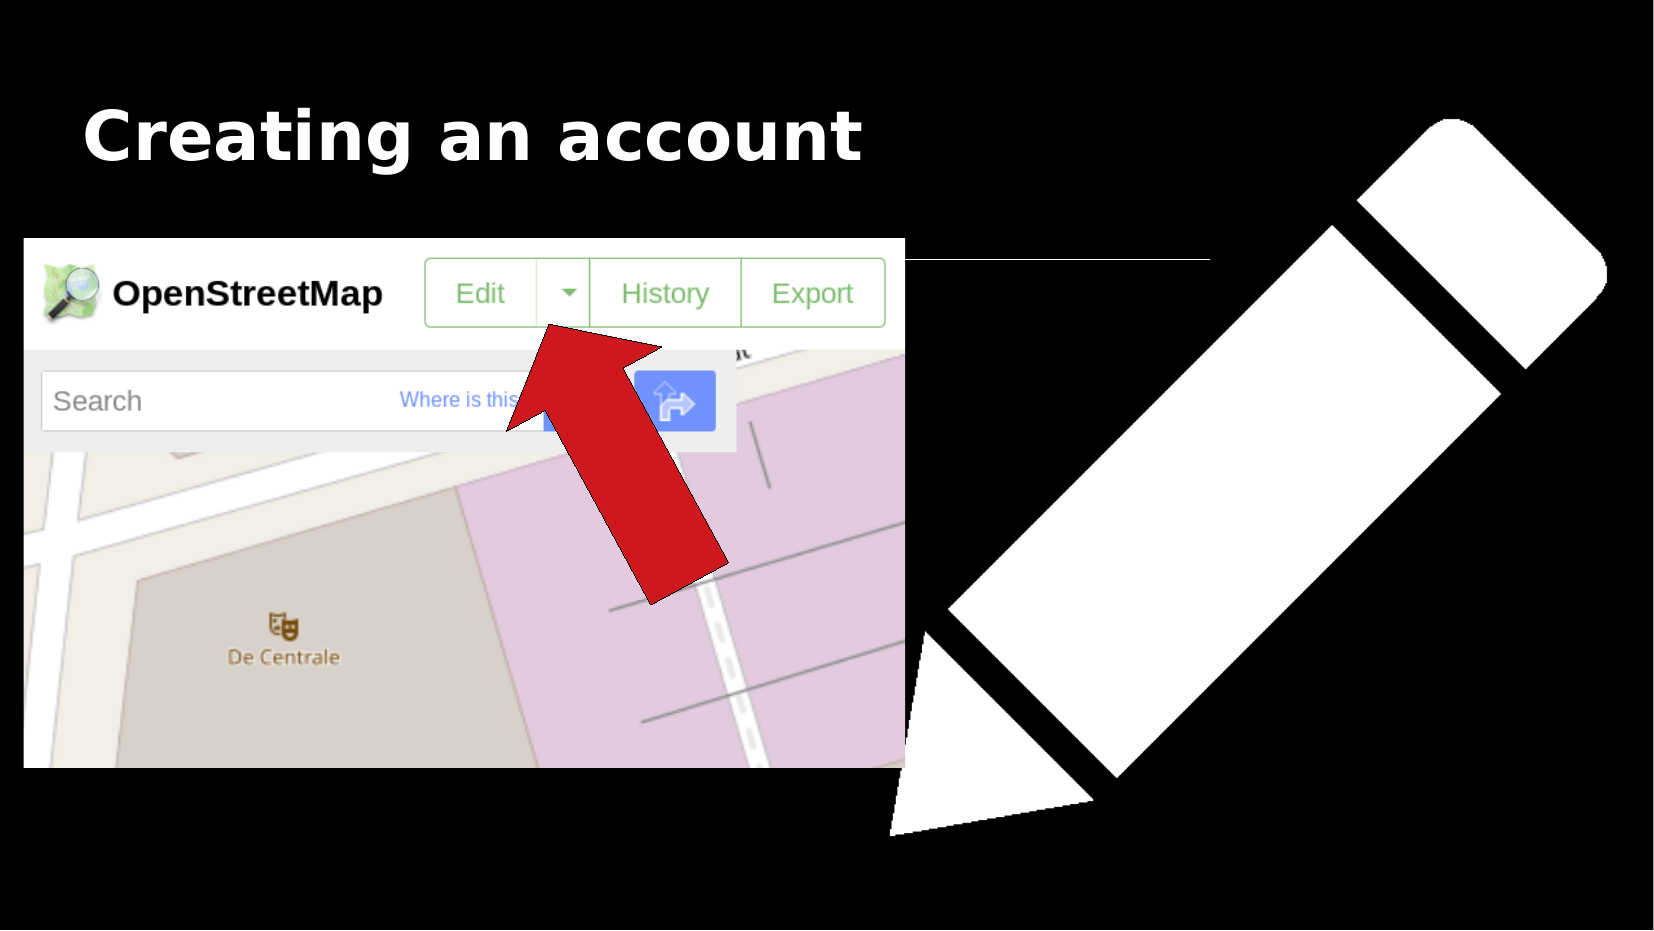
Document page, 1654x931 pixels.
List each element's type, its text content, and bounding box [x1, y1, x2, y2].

picture [23, 106, 1619, 851]
title Creating an account [82, 59, 1571, 215]
text_box [506, 324, 729, 605]
